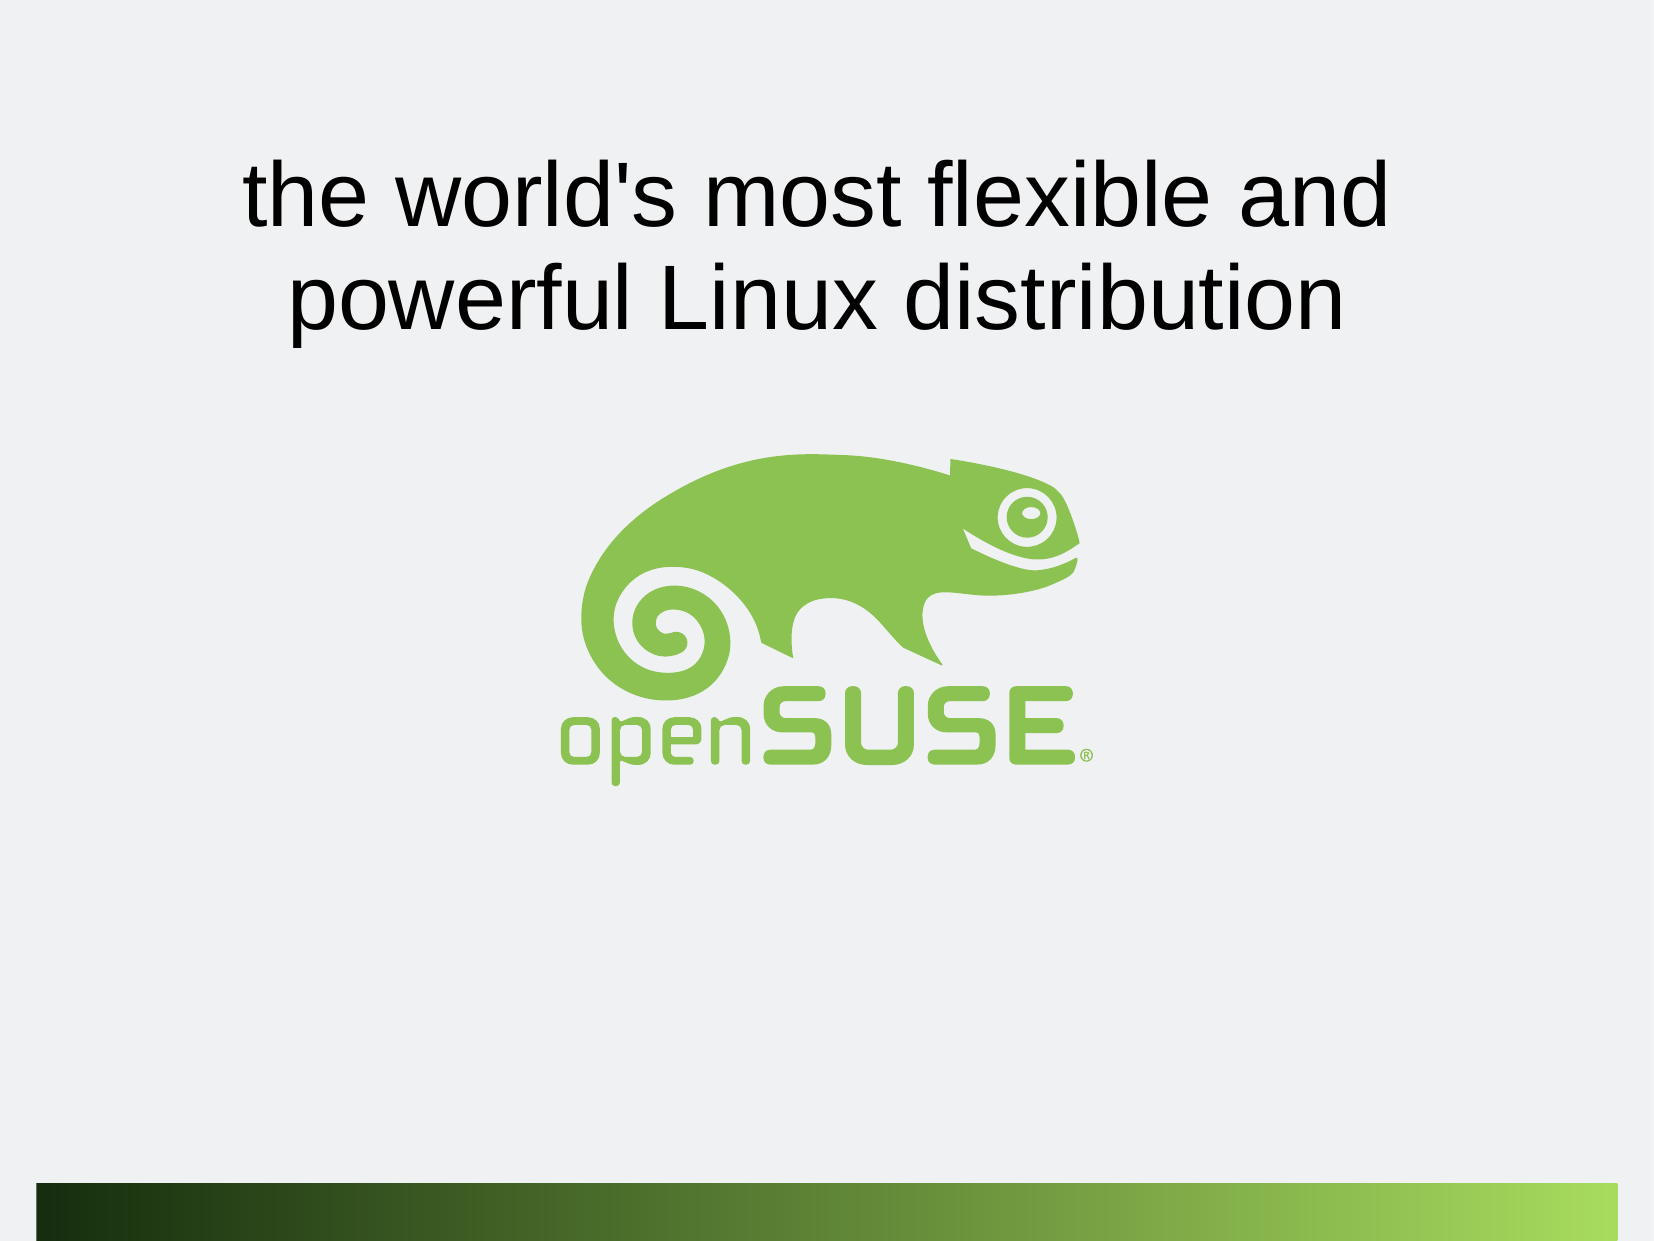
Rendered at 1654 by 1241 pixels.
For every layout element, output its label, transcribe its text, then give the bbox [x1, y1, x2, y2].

title the world's most flexible and powerful Linux distribution [73, 125, 1562, 367]
picture [0, 0, 1654, 1241]
